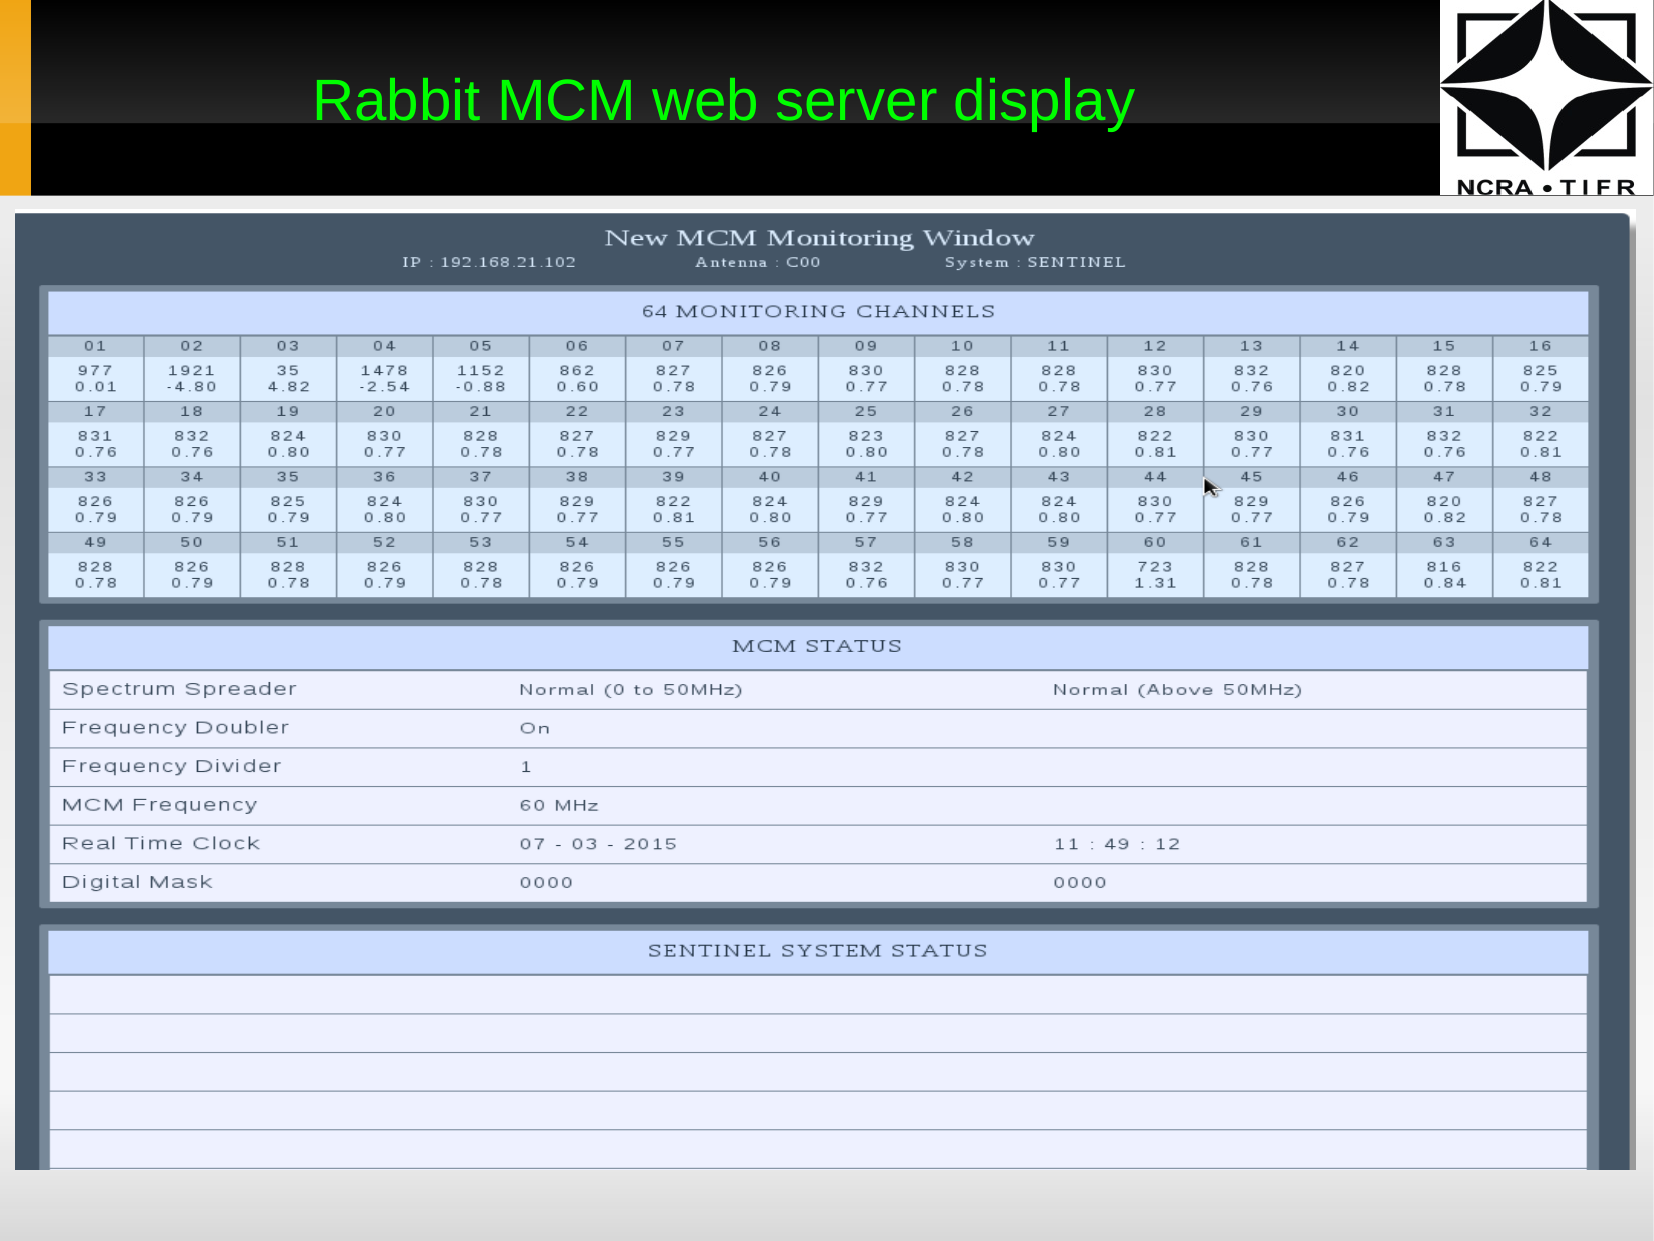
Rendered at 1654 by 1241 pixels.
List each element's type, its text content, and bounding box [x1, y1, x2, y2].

text_box Rabbit MCM web server display [240, 60, 1209, 168]
picture [0, 0, 1654, 1241]
